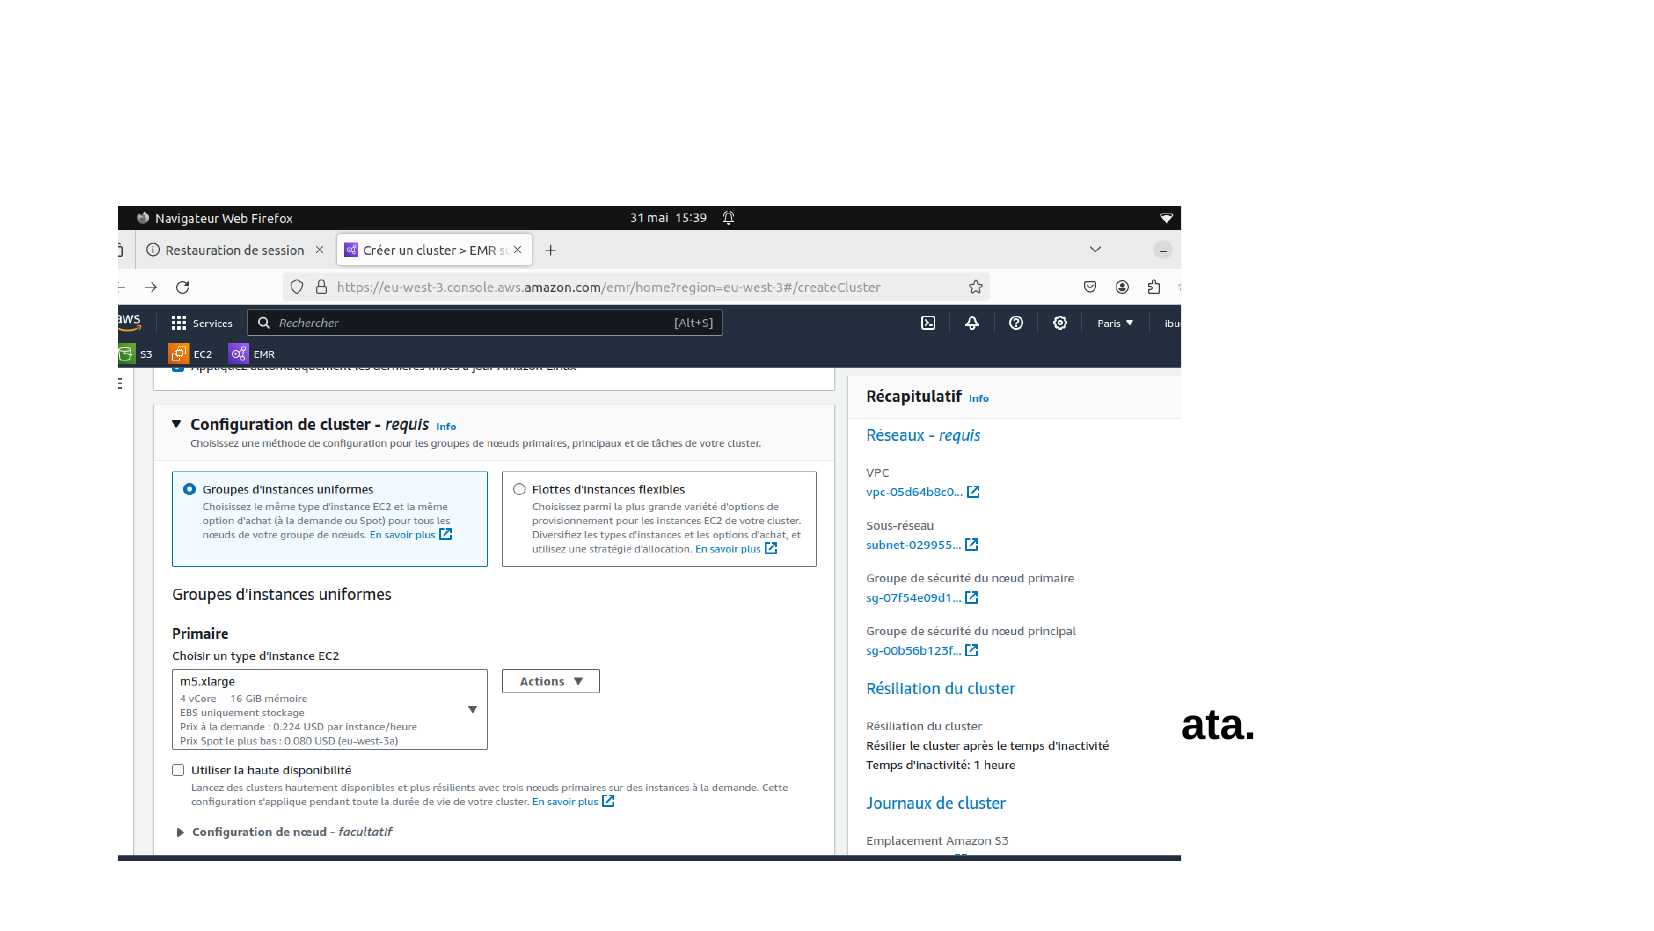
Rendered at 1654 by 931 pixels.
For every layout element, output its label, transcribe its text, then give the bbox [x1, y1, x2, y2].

text_box EMR : Plateforme de traitement Big Data. [1182, 692, 1273, 805]
picture [118, 206, 1182, 861]
